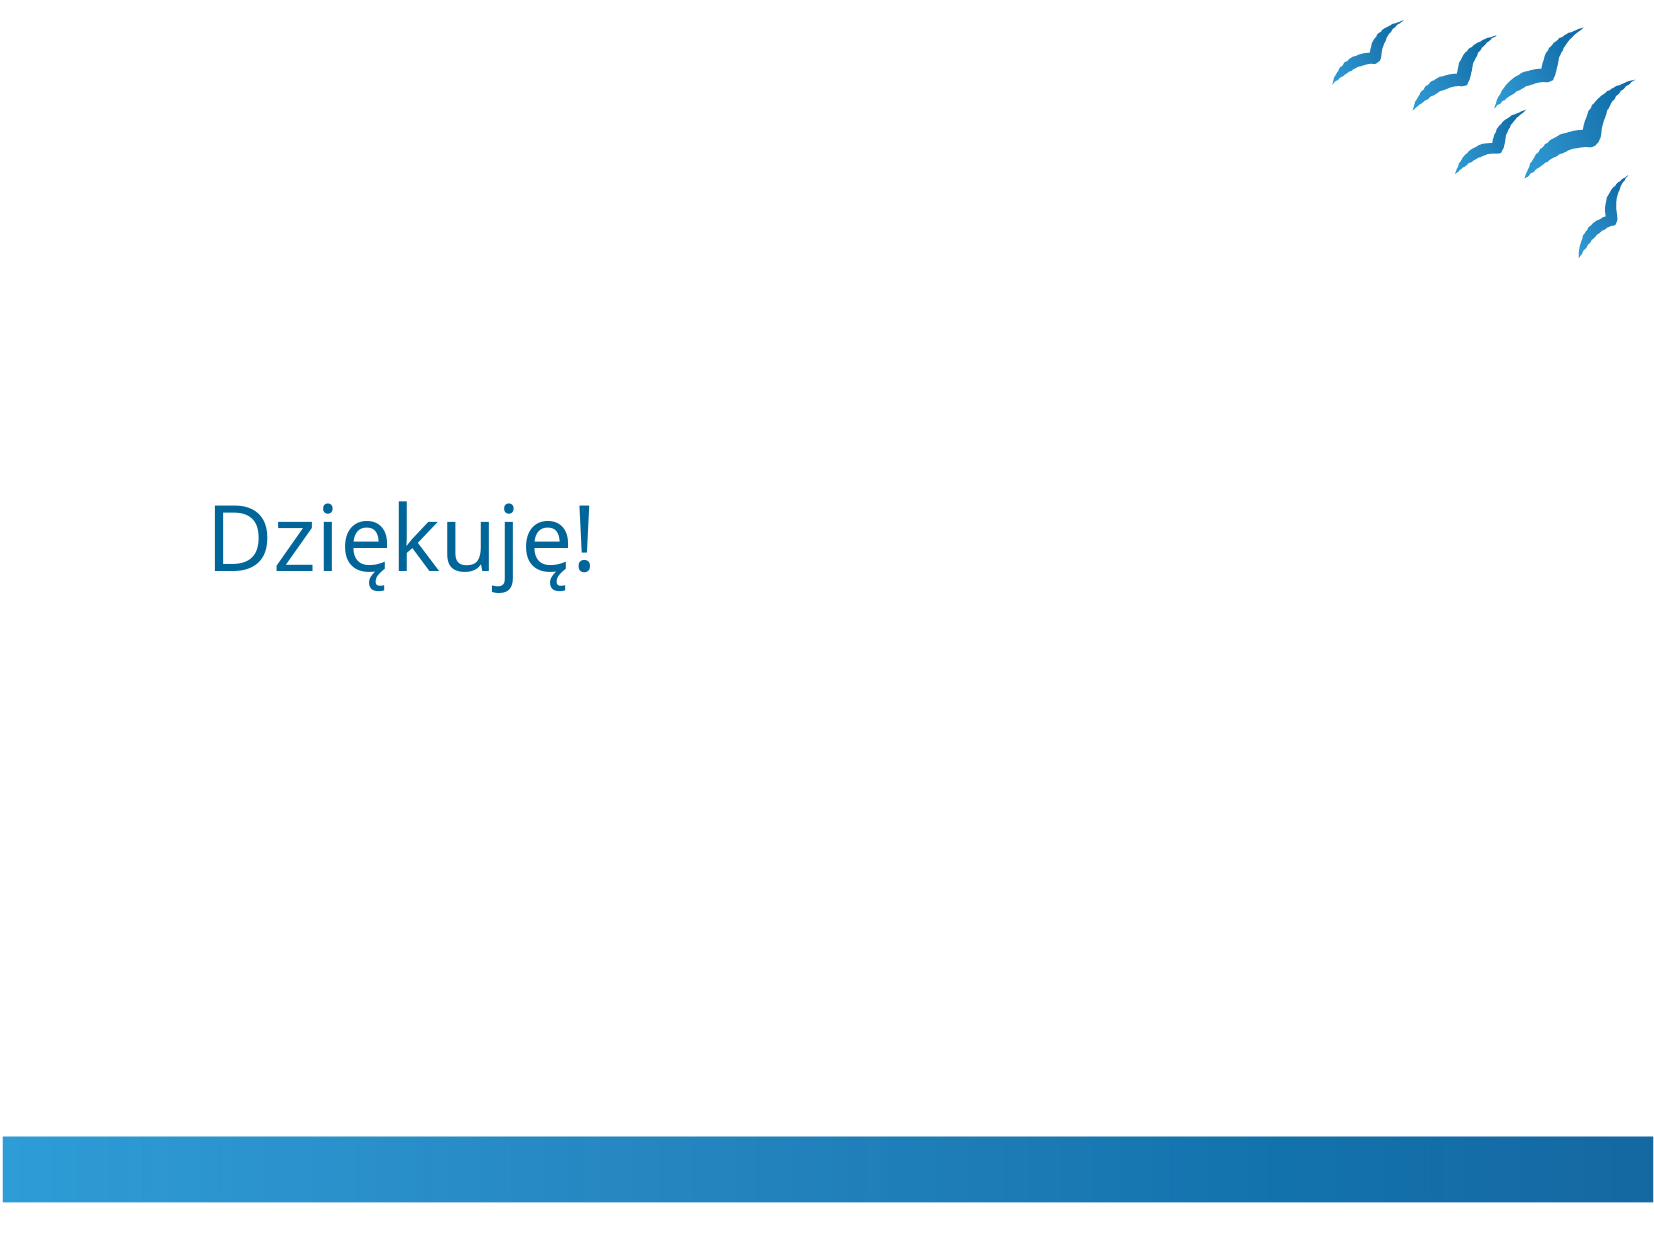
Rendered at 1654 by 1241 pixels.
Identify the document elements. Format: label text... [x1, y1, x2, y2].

picture [0, 0, 1654, 1241]
title Dziękuję! [206, 481, 1565, 591]
